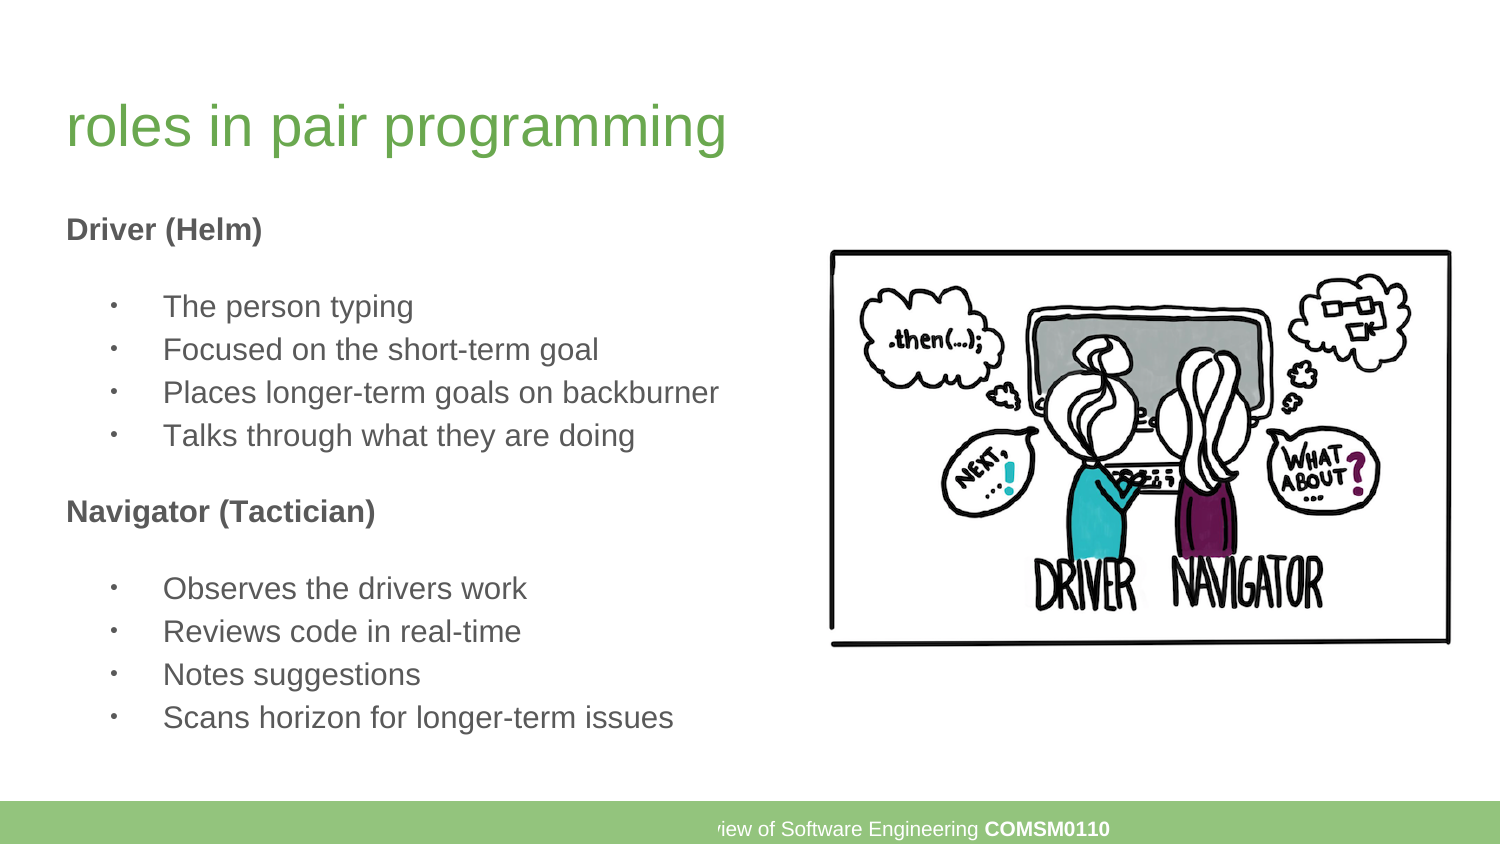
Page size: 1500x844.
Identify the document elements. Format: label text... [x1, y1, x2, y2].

list Driver (Helm) The person typing Focused on the short-term goal Places longer-term goals on backburner Talks through what they are doing Navigator (Tactician) Observes the drivers work Reviews code in real-time Notes suggestions Scans horizon for longer-term issues [51, 189, 818, 750]
picture [817, 242, 1462, 655]
title roles in pair programming [51, 72, 1449, 167]
